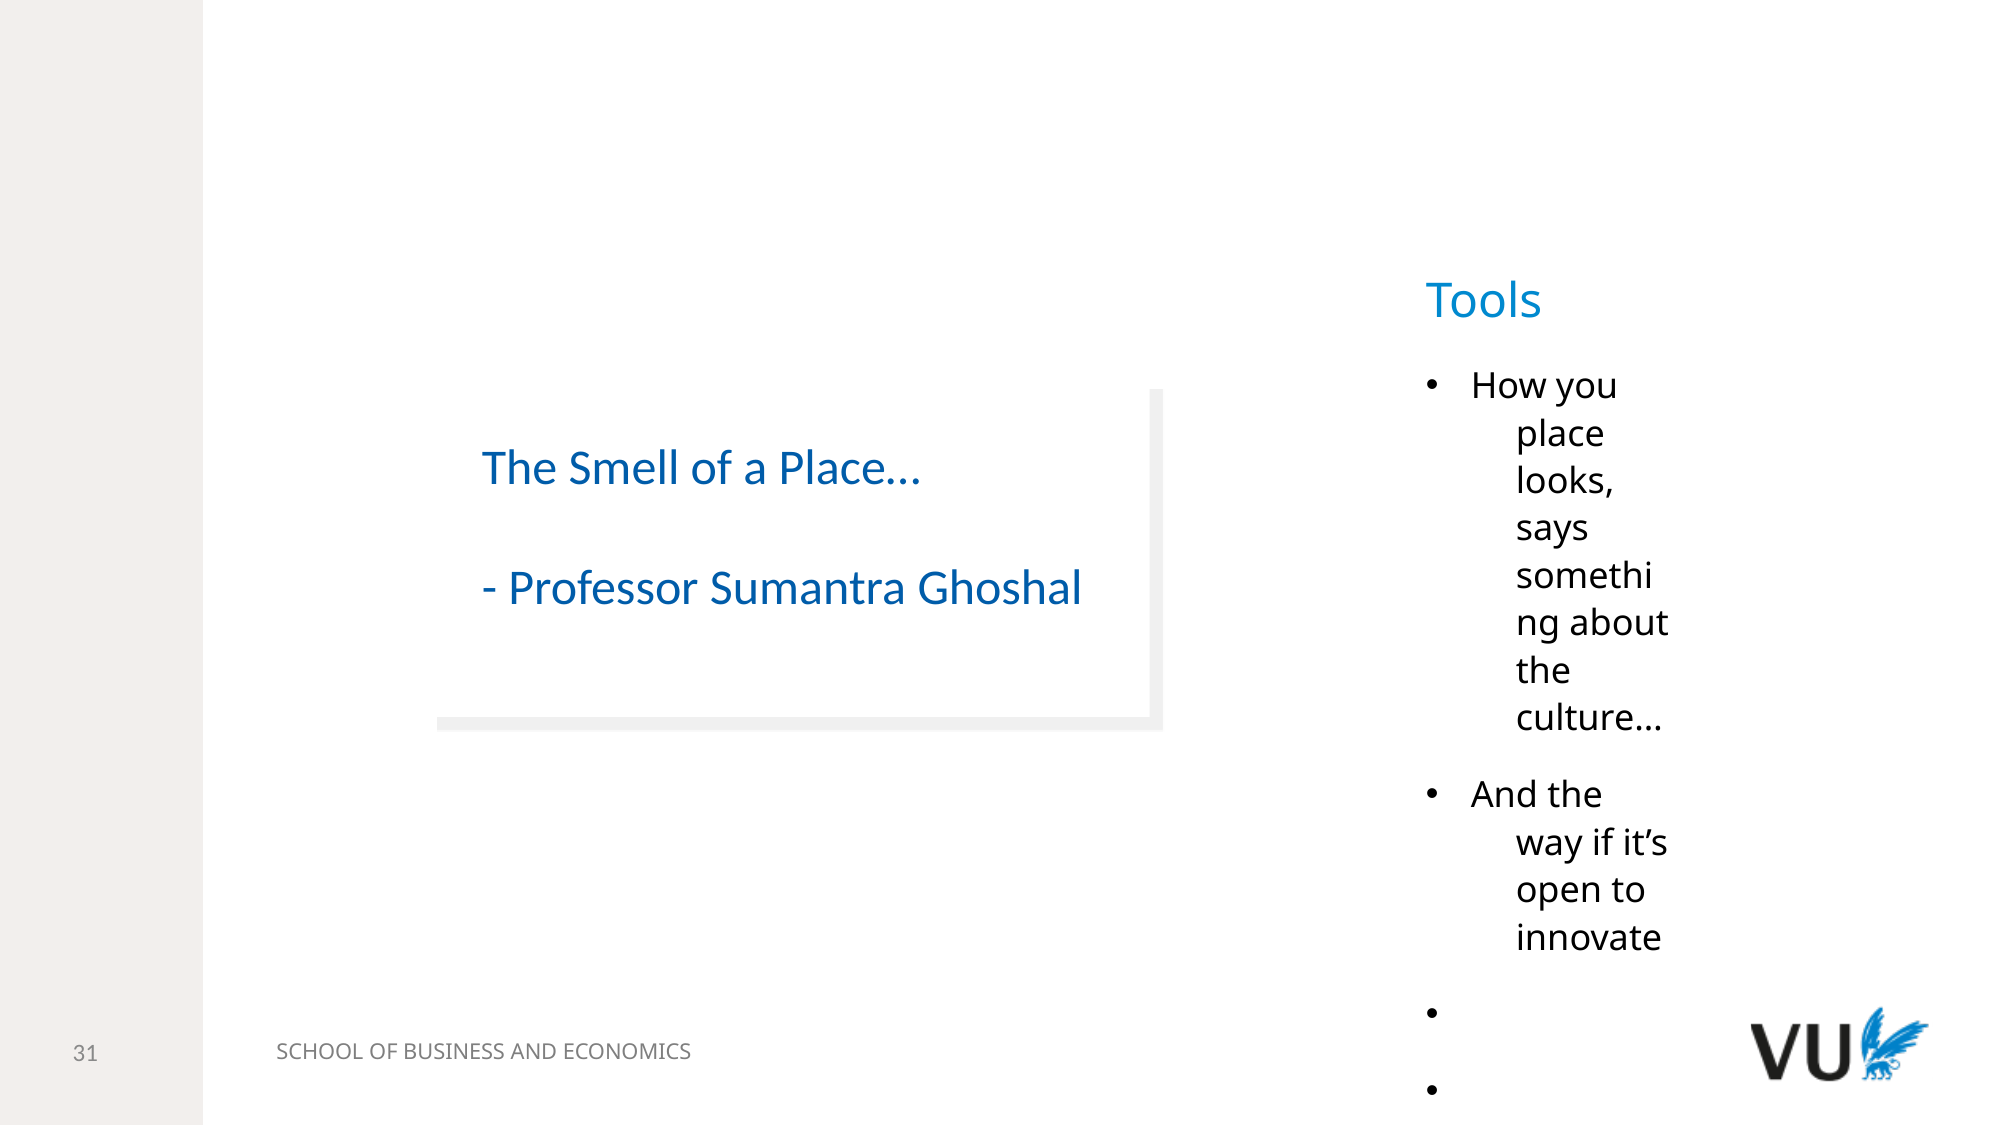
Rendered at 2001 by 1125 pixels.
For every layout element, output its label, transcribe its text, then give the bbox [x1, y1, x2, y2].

text_box 25 [72, 977, 173, 1125]
text_box The Smell of a Place… - Professor Sumantra Ghoshal [422, 375, 1150, 717]
list Tools How you place looks, says something about the culture… And the way if it’s open to innovate [1287, 264, 1927, 966]
text_box SCHOOL OF BUSINESS AND ECONOMICS [276, 977, 1413, 1125]
